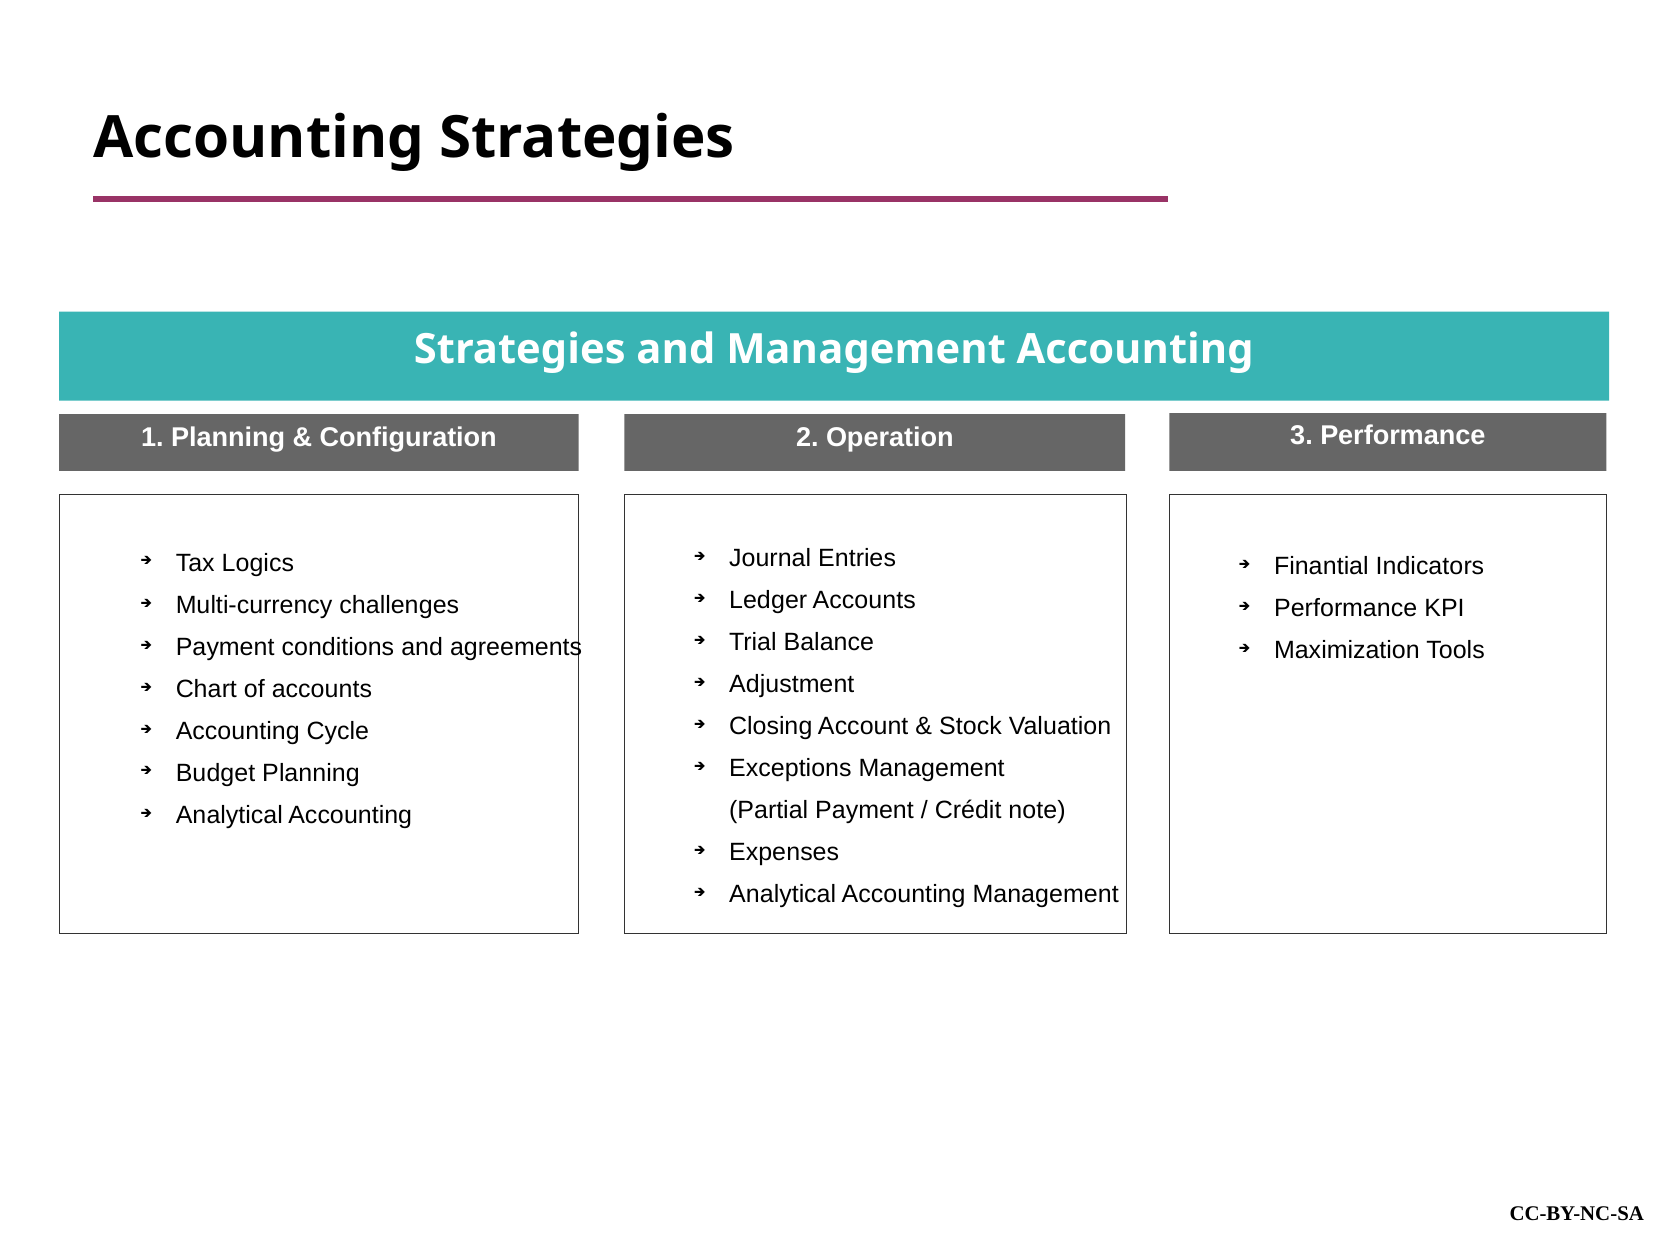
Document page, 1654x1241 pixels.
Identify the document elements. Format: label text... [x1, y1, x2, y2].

text_box [1169, 494, 1607, 934]
text_box Tax Logics Multi-currency challenges Payment conditions and agreements Chart of accounts Accounting Cycle Budget Planning Analytical Accounting [82, 625, 532, 821]
text_box Strategies and Management Accounting [59, 311, 1610, 401]
text_box 1. Planning & Configuration [59, 414, 579, 471]
text_box 3. Performance [1169, 413, 1607, 471]
text_box [59, 494, 579, 934]
title Accounting Strategies [93, 31, 1570, 239]
text_box Finantial Indicators Performance KPI Maximization Tools [1181, 524, 1589, 719]
text_box [624, 494, 1127, 934]
text_box 2. Operation [624, 414, 1126, 471]
text_box Journal Entries Ledger Accounts Trial Balance Adjustment Closing Account & Stock Valuation Exceptions Management (Partial Payment / Crédit note) Expenses Analytical Accounting Management [636, 650, 1115, 829]
